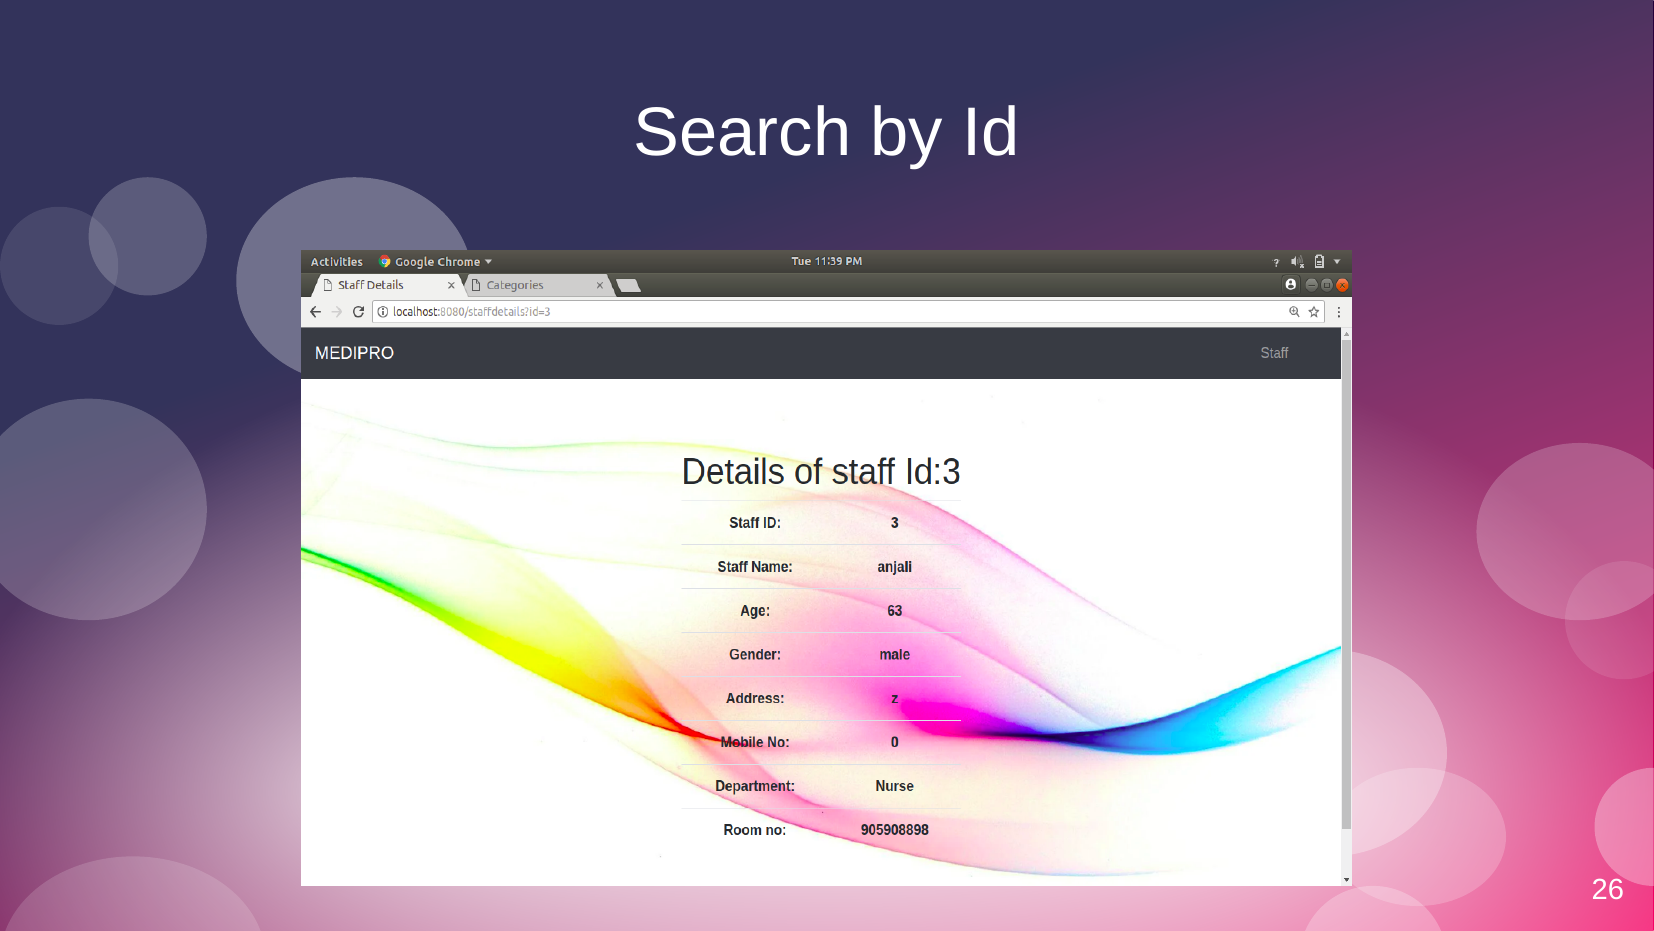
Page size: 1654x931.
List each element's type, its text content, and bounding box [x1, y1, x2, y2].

picture [301, 250, 1352, 886]
title Search by Id [88, 44, 1565, 219]
